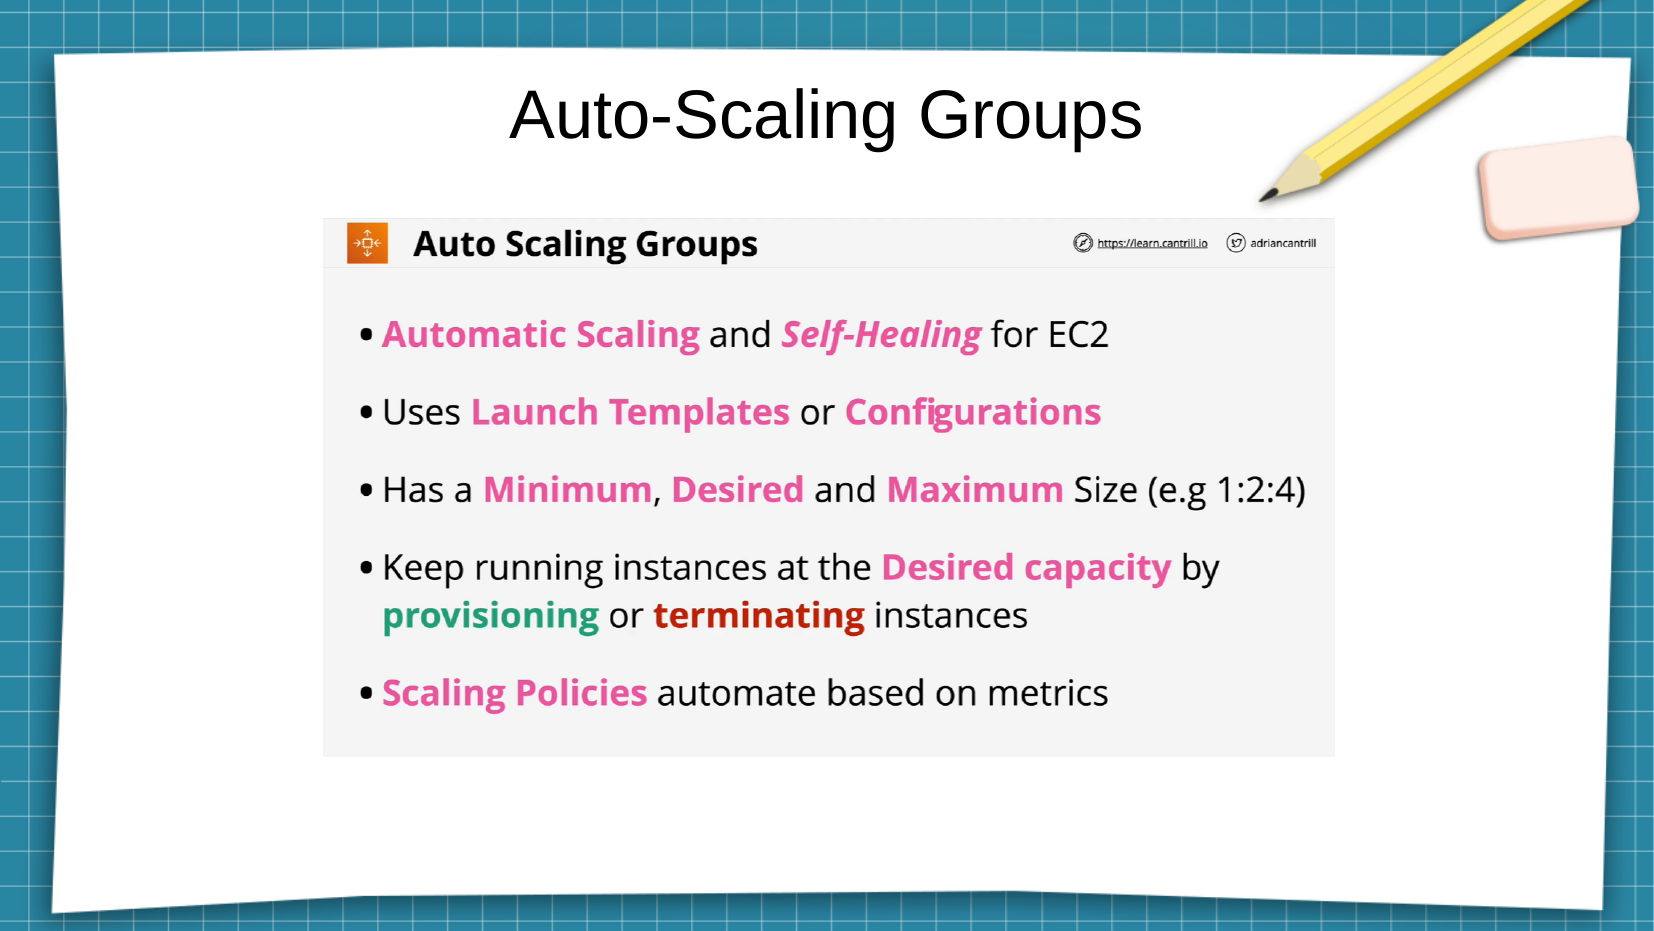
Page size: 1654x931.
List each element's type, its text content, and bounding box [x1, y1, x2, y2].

title Auto-Scaling Groups [82, 37, 1571, 193]
picture [0, 0, 1654, 931]
